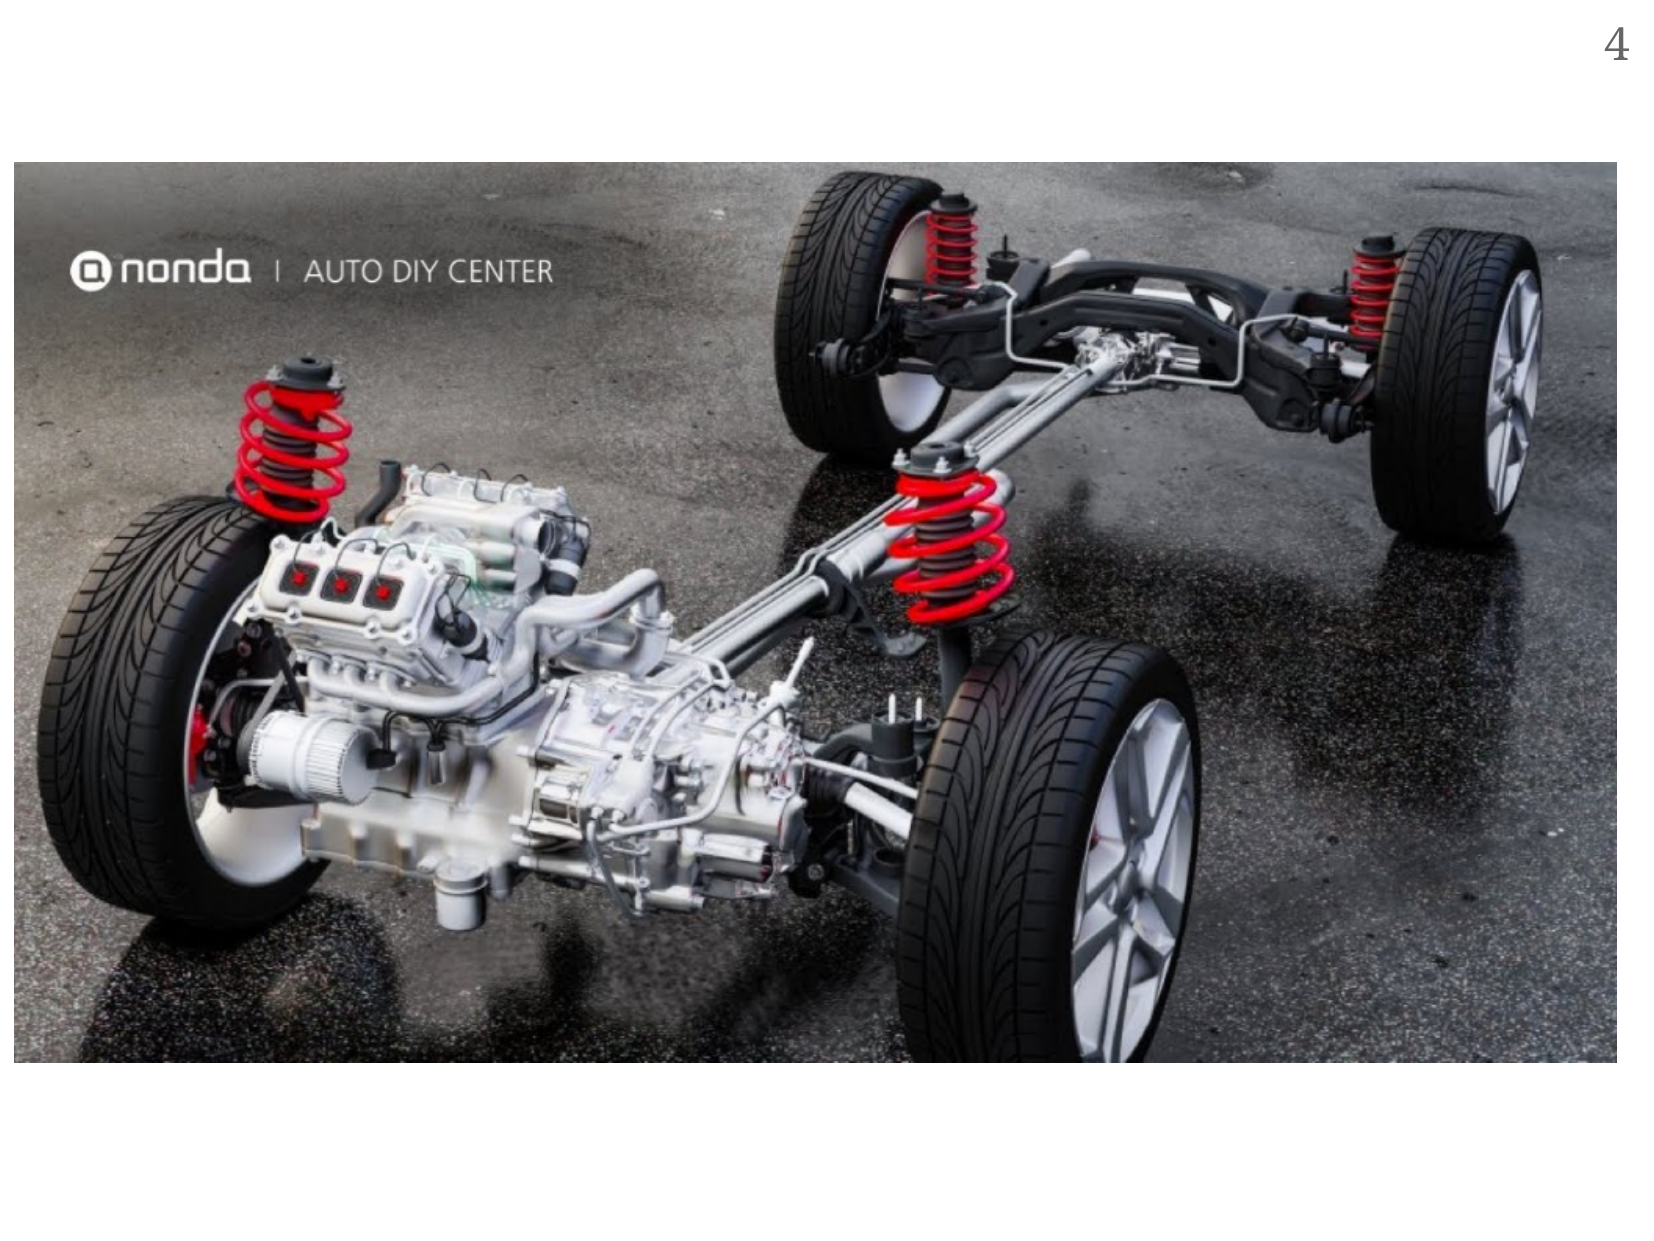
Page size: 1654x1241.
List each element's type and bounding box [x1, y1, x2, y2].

picture [14, 162, 1617, 1063]
